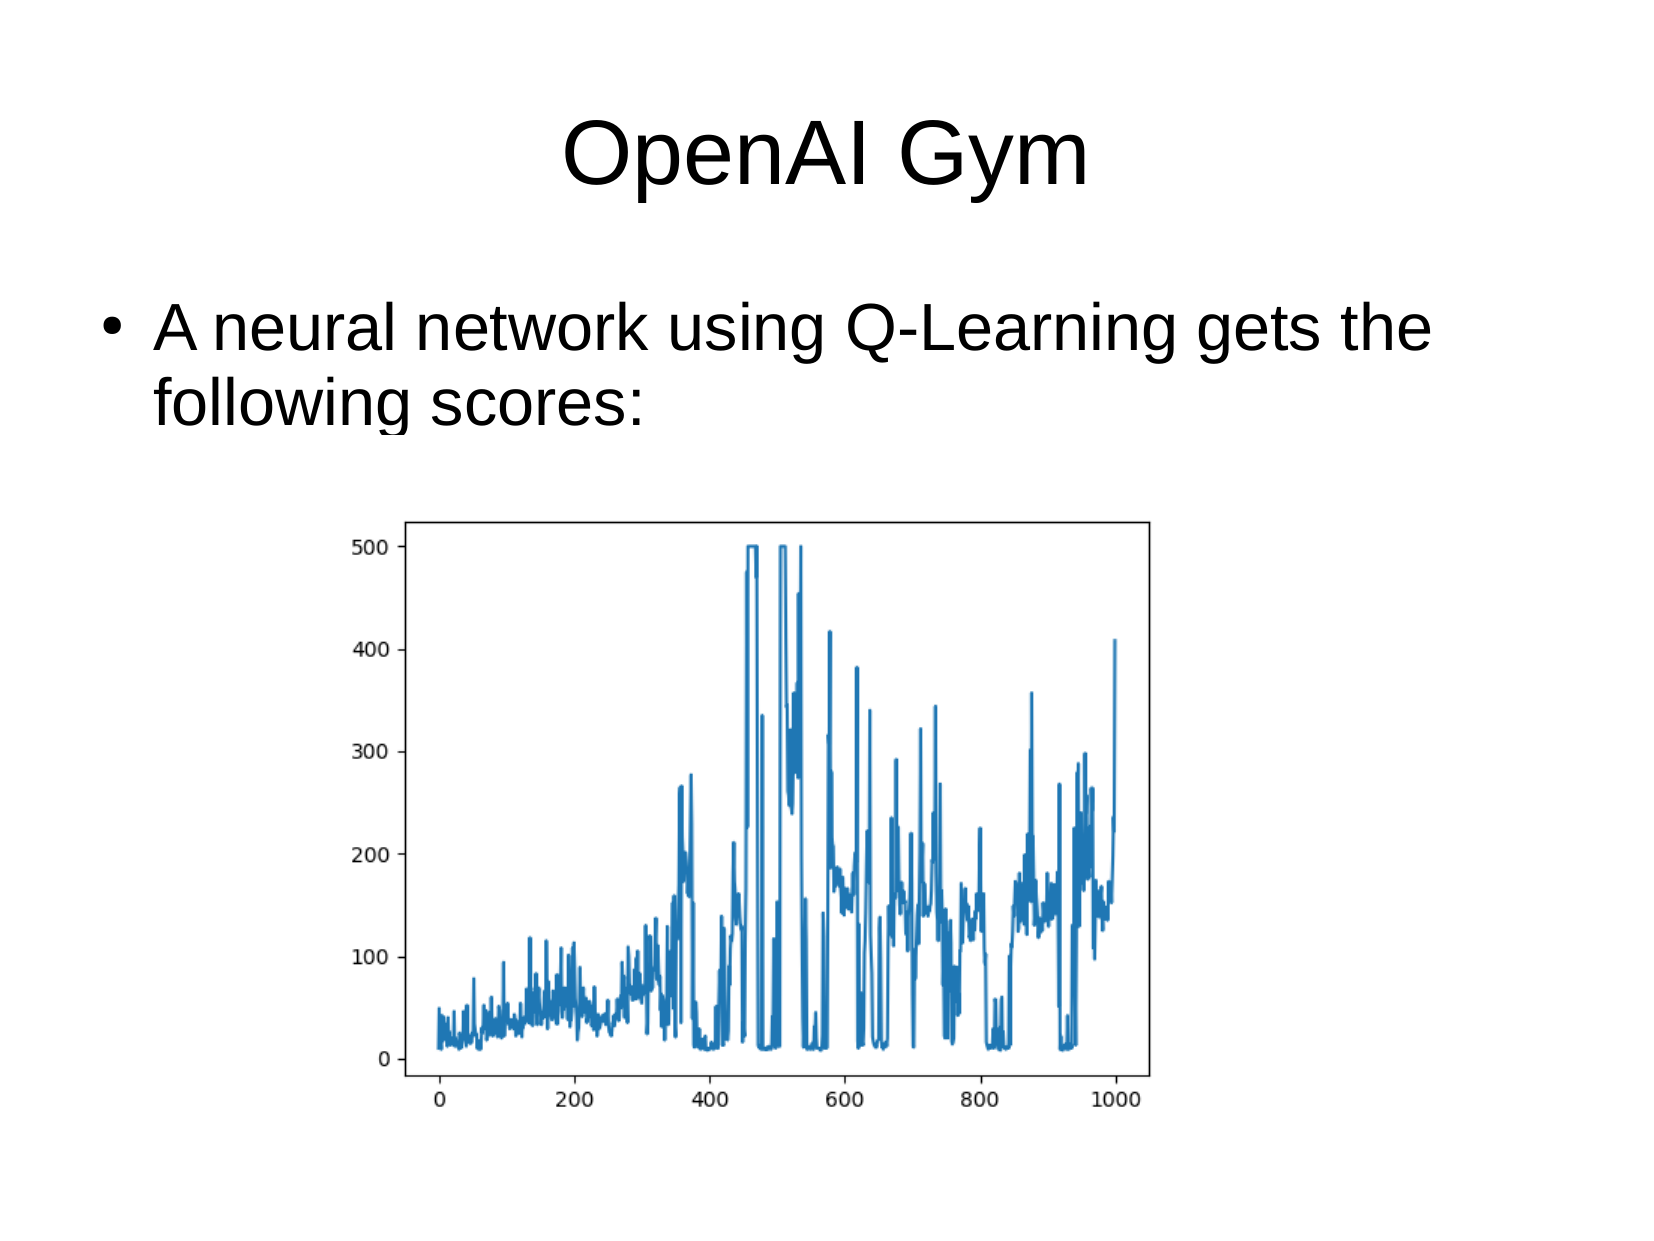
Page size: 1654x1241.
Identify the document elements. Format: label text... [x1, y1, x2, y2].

picture [285, 435, 1245, 1156]
list A neural network using Q-Learning gets the following scores: [82, 290, 1571, 1010]
title OpenAI Gym [82, 49, 1571, 257]
